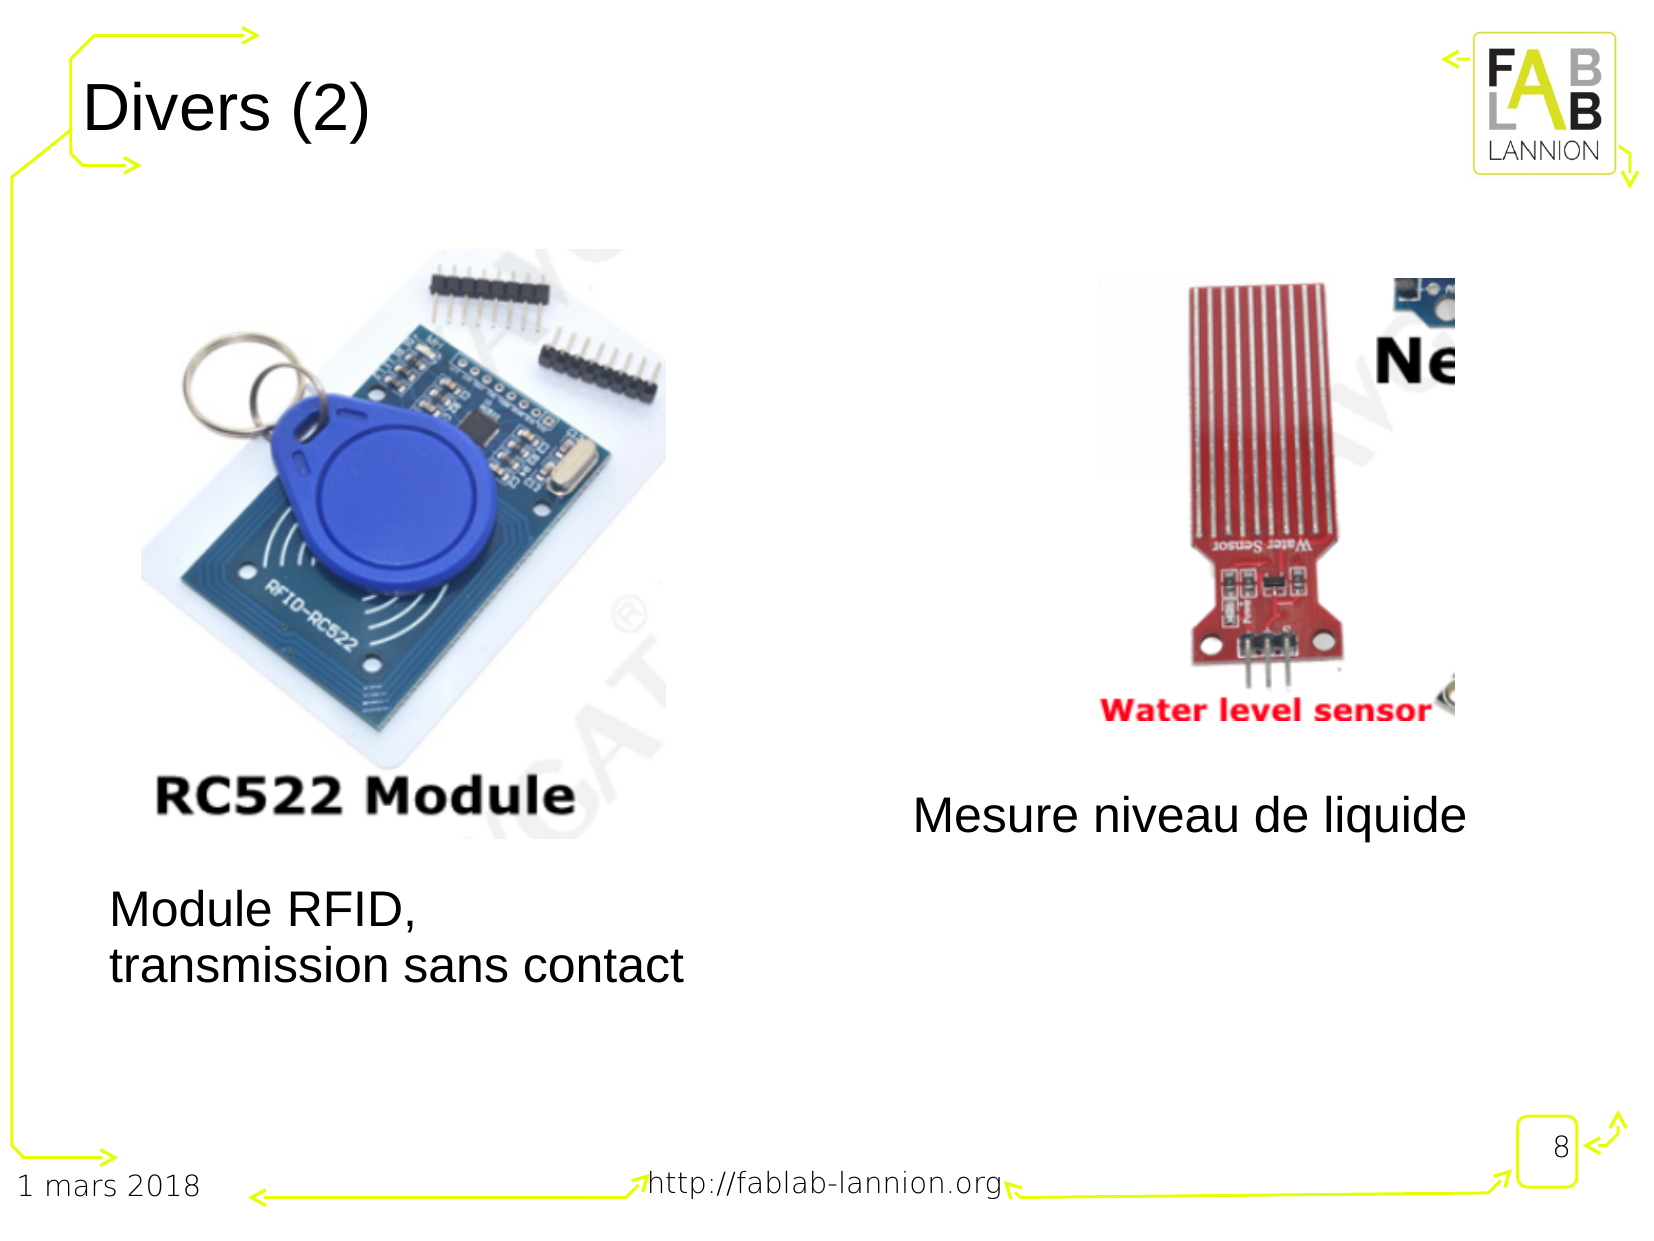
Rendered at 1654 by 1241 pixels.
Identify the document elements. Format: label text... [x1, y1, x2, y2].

text_box Mesure niveau de liquide [897, 779, 1524, 851]
text_box Module RFID, transmission sans contact [94, 874, 721, 1001]
title Divers (2) [82, 49, 1441, 166]
picture [141, 249, 666, 839]
picture [1470, 29, 1619, 178]
picture [1098, 278, 1455, 721]
